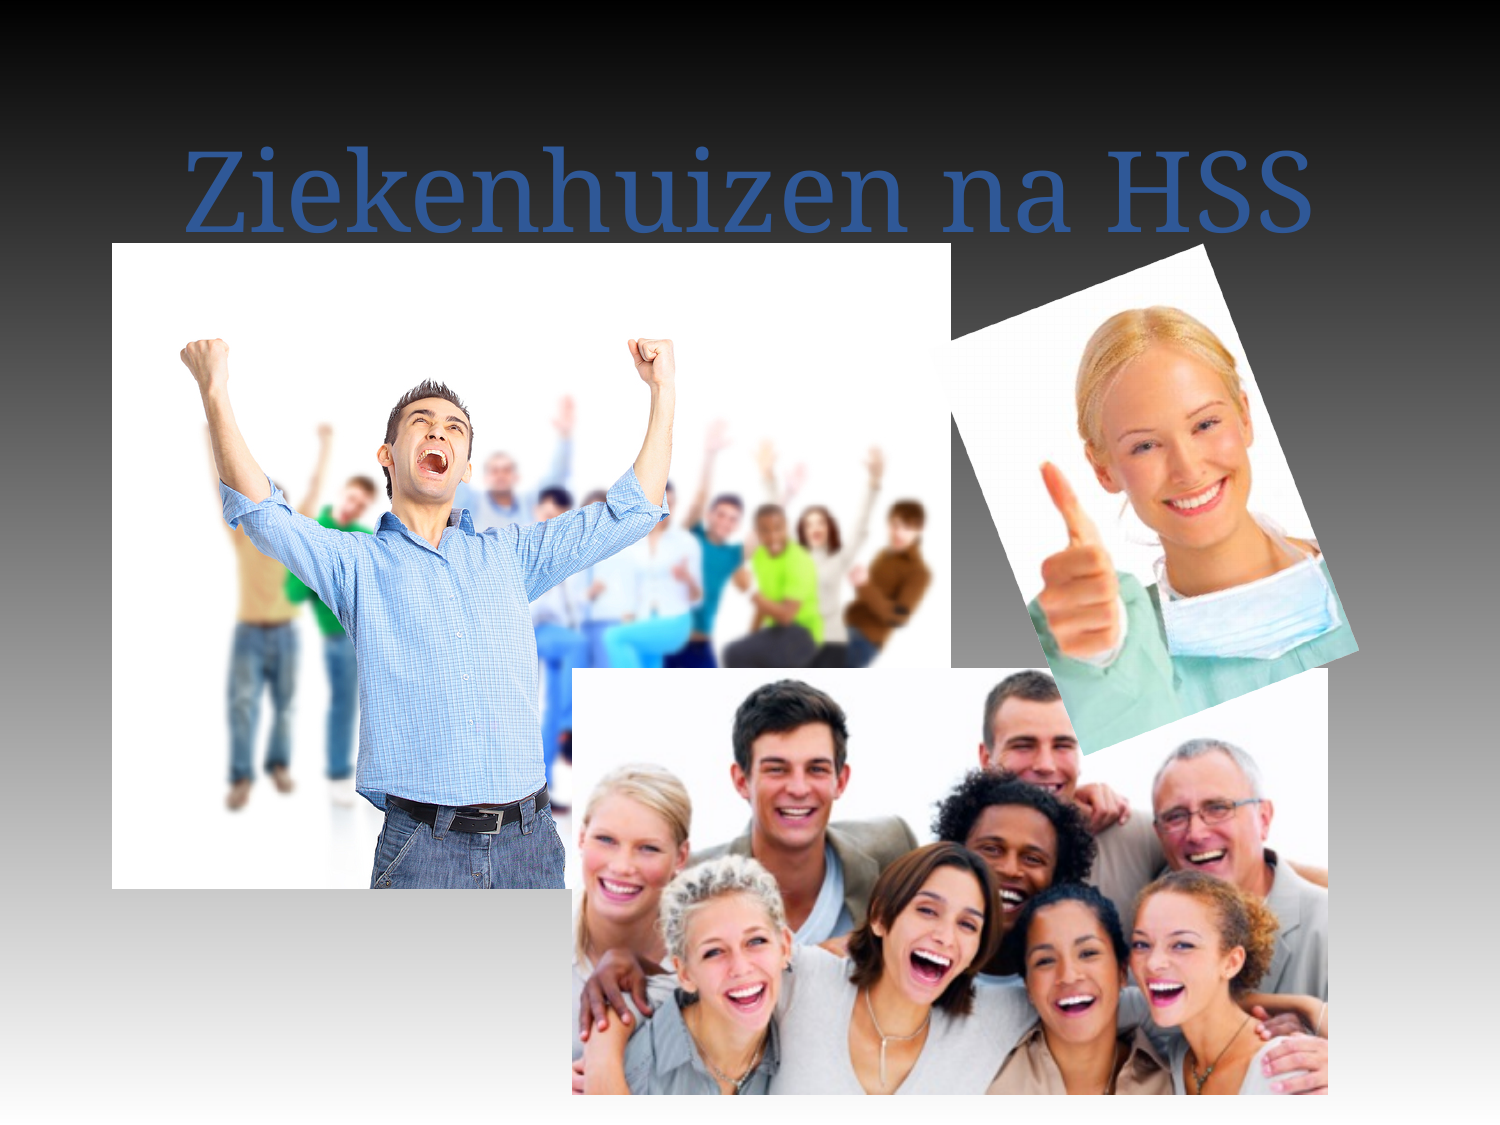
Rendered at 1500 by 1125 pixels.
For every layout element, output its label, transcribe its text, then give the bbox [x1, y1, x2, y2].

title Ziekenhuizen na HSS [75, 0, 1425, 263]
picture [112, 243, 1359, 1095]
